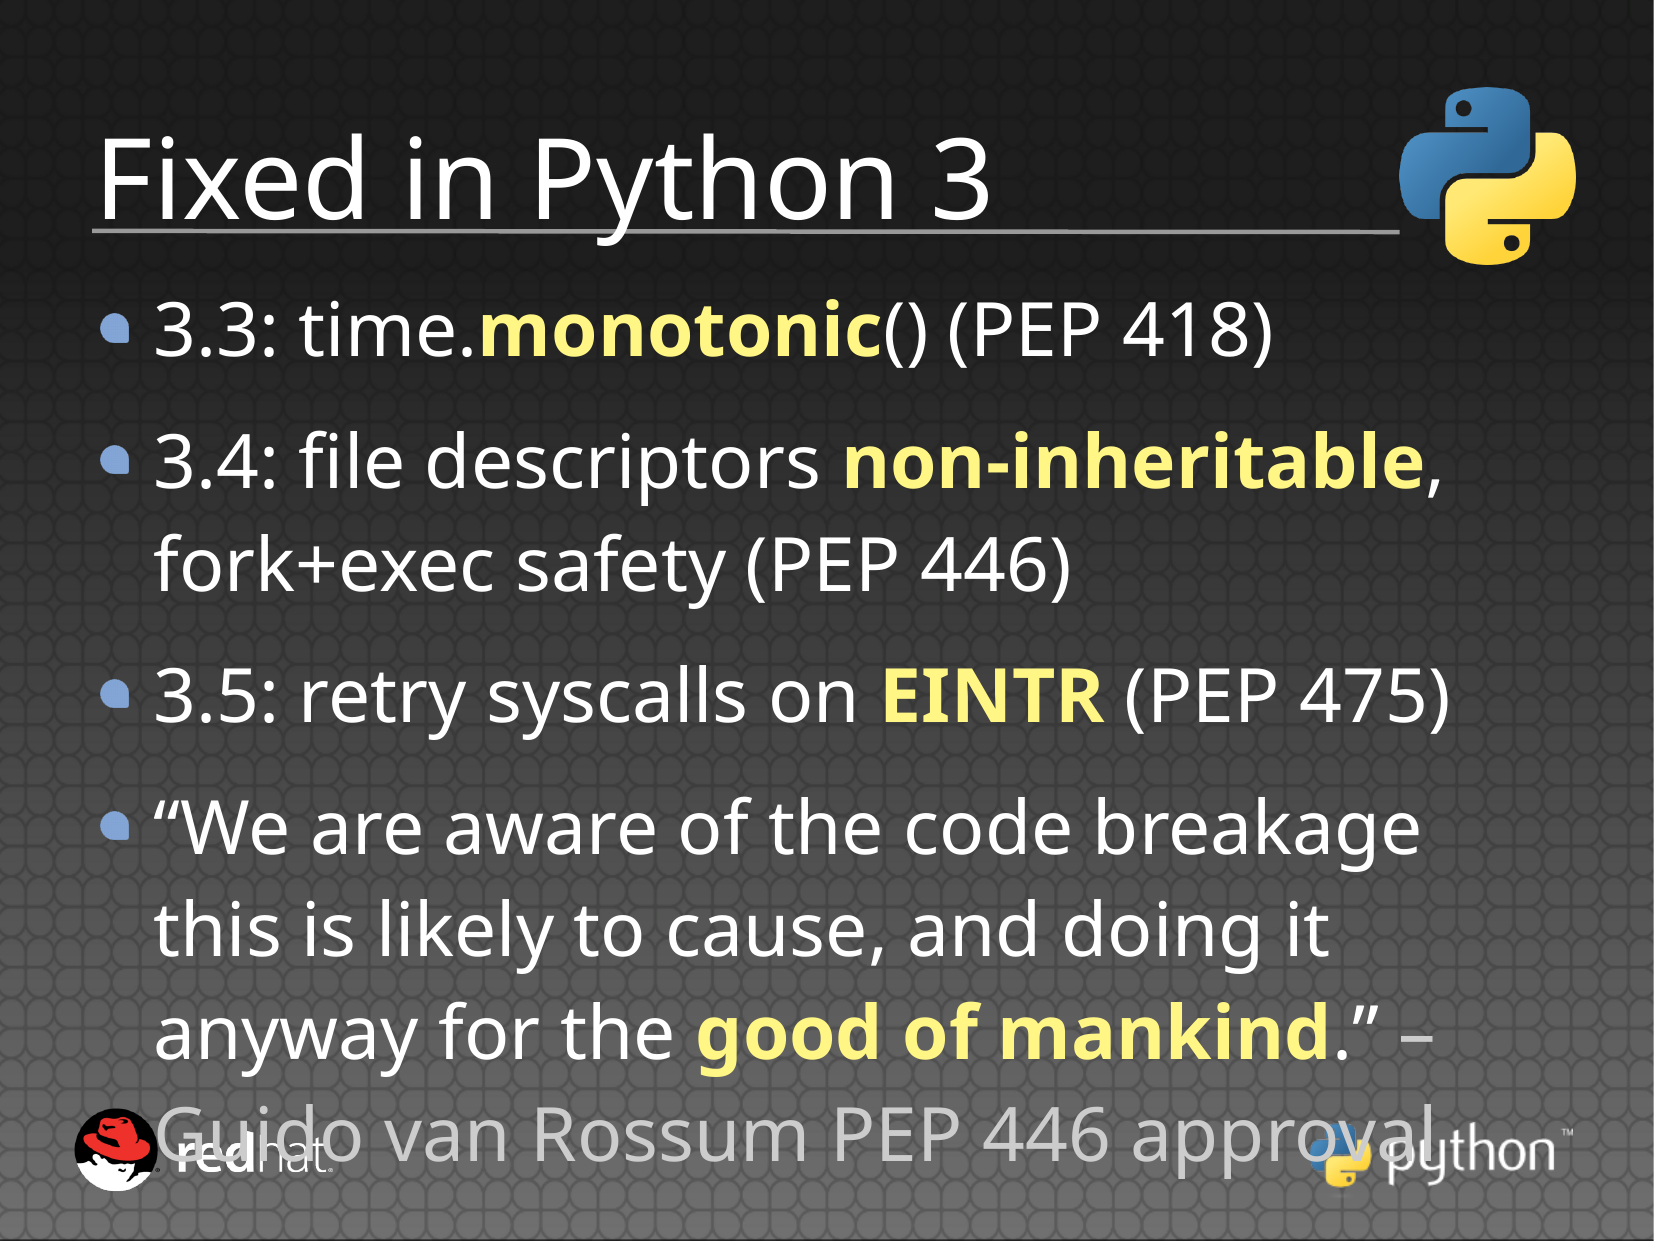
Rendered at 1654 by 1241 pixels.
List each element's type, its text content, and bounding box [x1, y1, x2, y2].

list 3.3: time.monotonic() (PEP 418) 3.4: file descriptors non-inheritable, fork+exec safety (PEP 446) 3.5: retry syscalls on EINTR (PEP 475) “We are aware of the code breakage this is likely to cause, and doing it anyway for the good of mankind.” – Guido van Rossum PEP 446 approval [82, 276, 1571, 1034]
title Fixed in Python 3 [94, 100, 1426, 251]
picture [0, 0, 1654, 1241]
